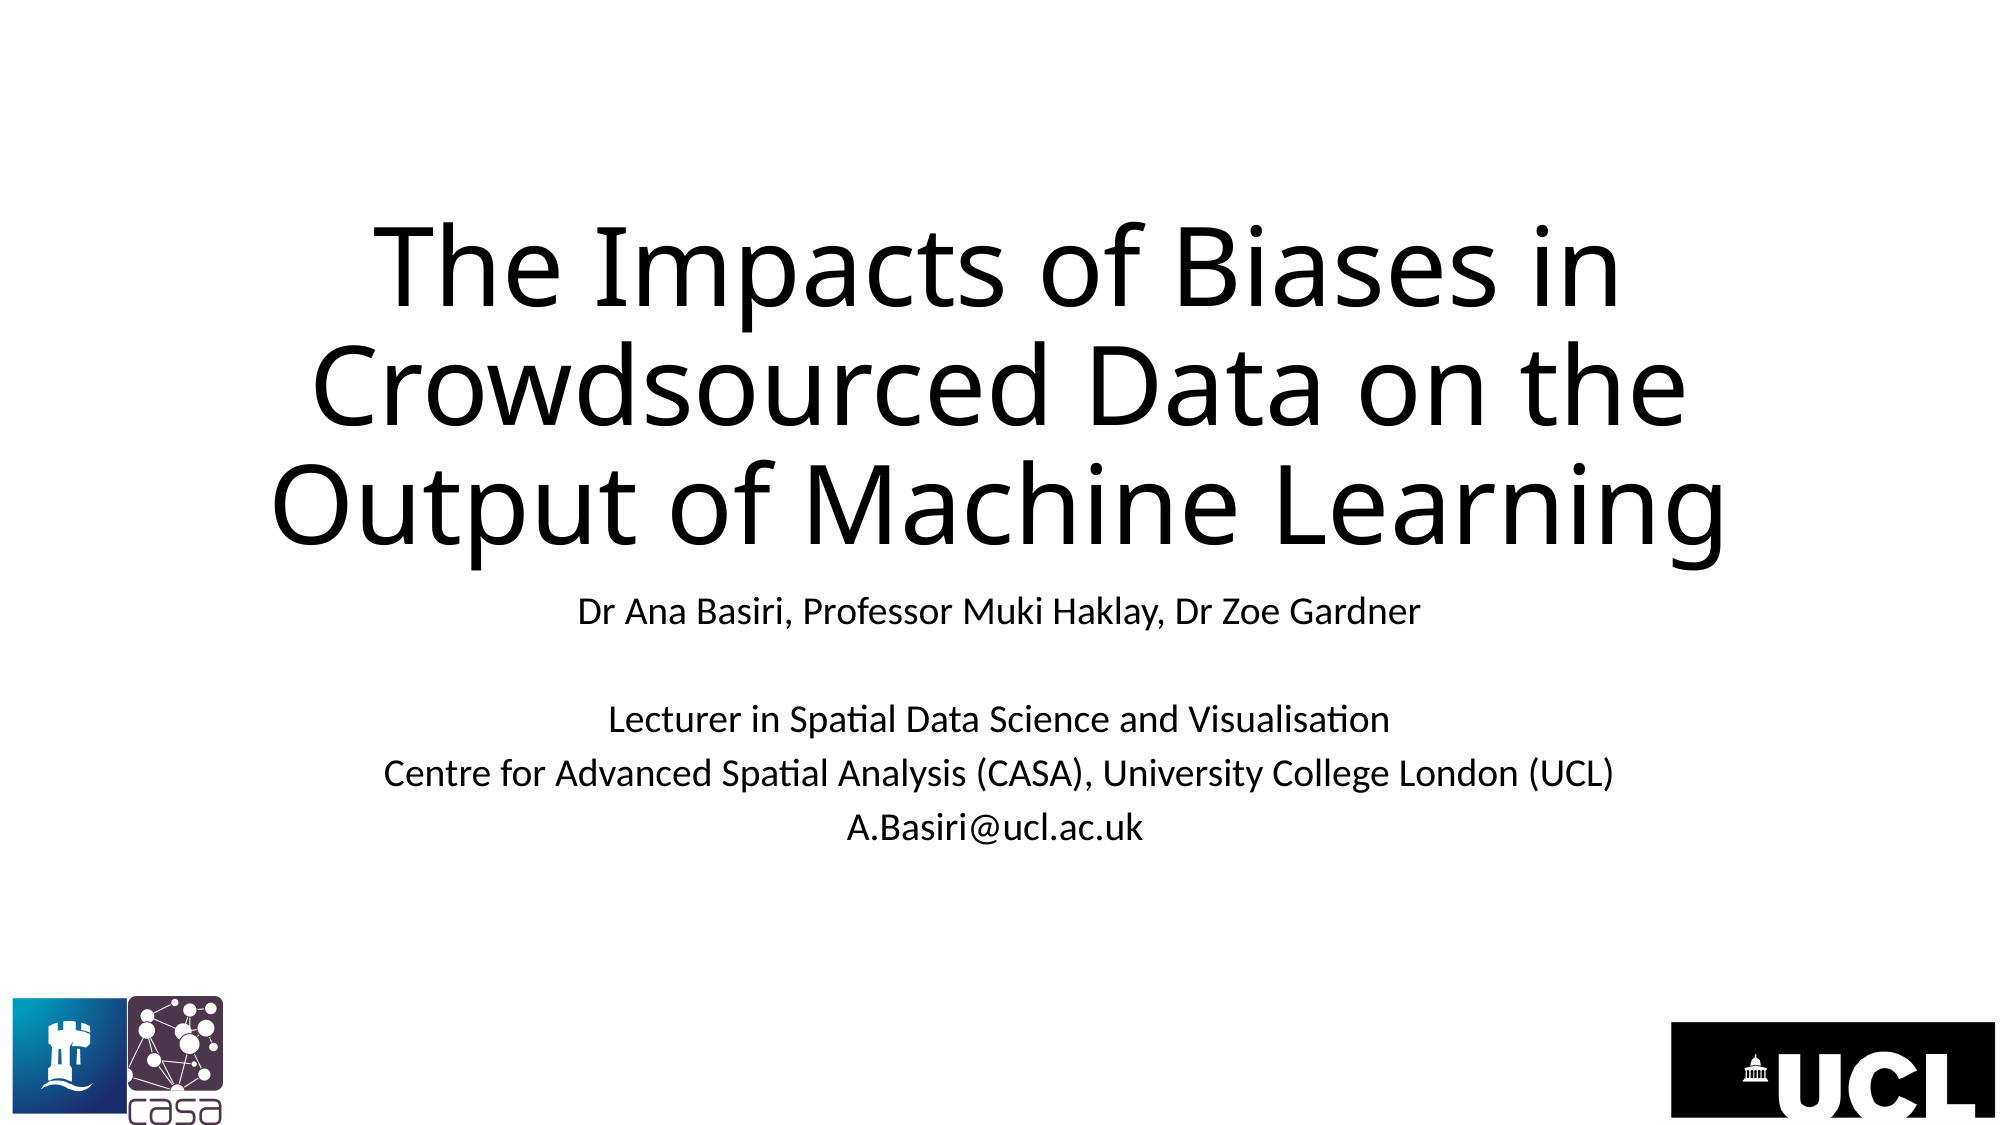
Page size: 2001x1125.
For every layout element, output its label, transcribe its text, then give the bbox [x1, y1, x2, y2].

subtitle Dr Ana Basiri, Professor Muki Haklay, Dr Zoe Gardner Lecturer in Spatial Data Science and Visualisation Centre for Advanced Spatial Analysis (CASA), University College London (UCL) A.Basiri@ucl.ac.uk [249, 590, 1750, 863]
title The Impacts of Biases in Crowdsourced Data on the Output of Machine Learning [249, 184, 1750, 576]
